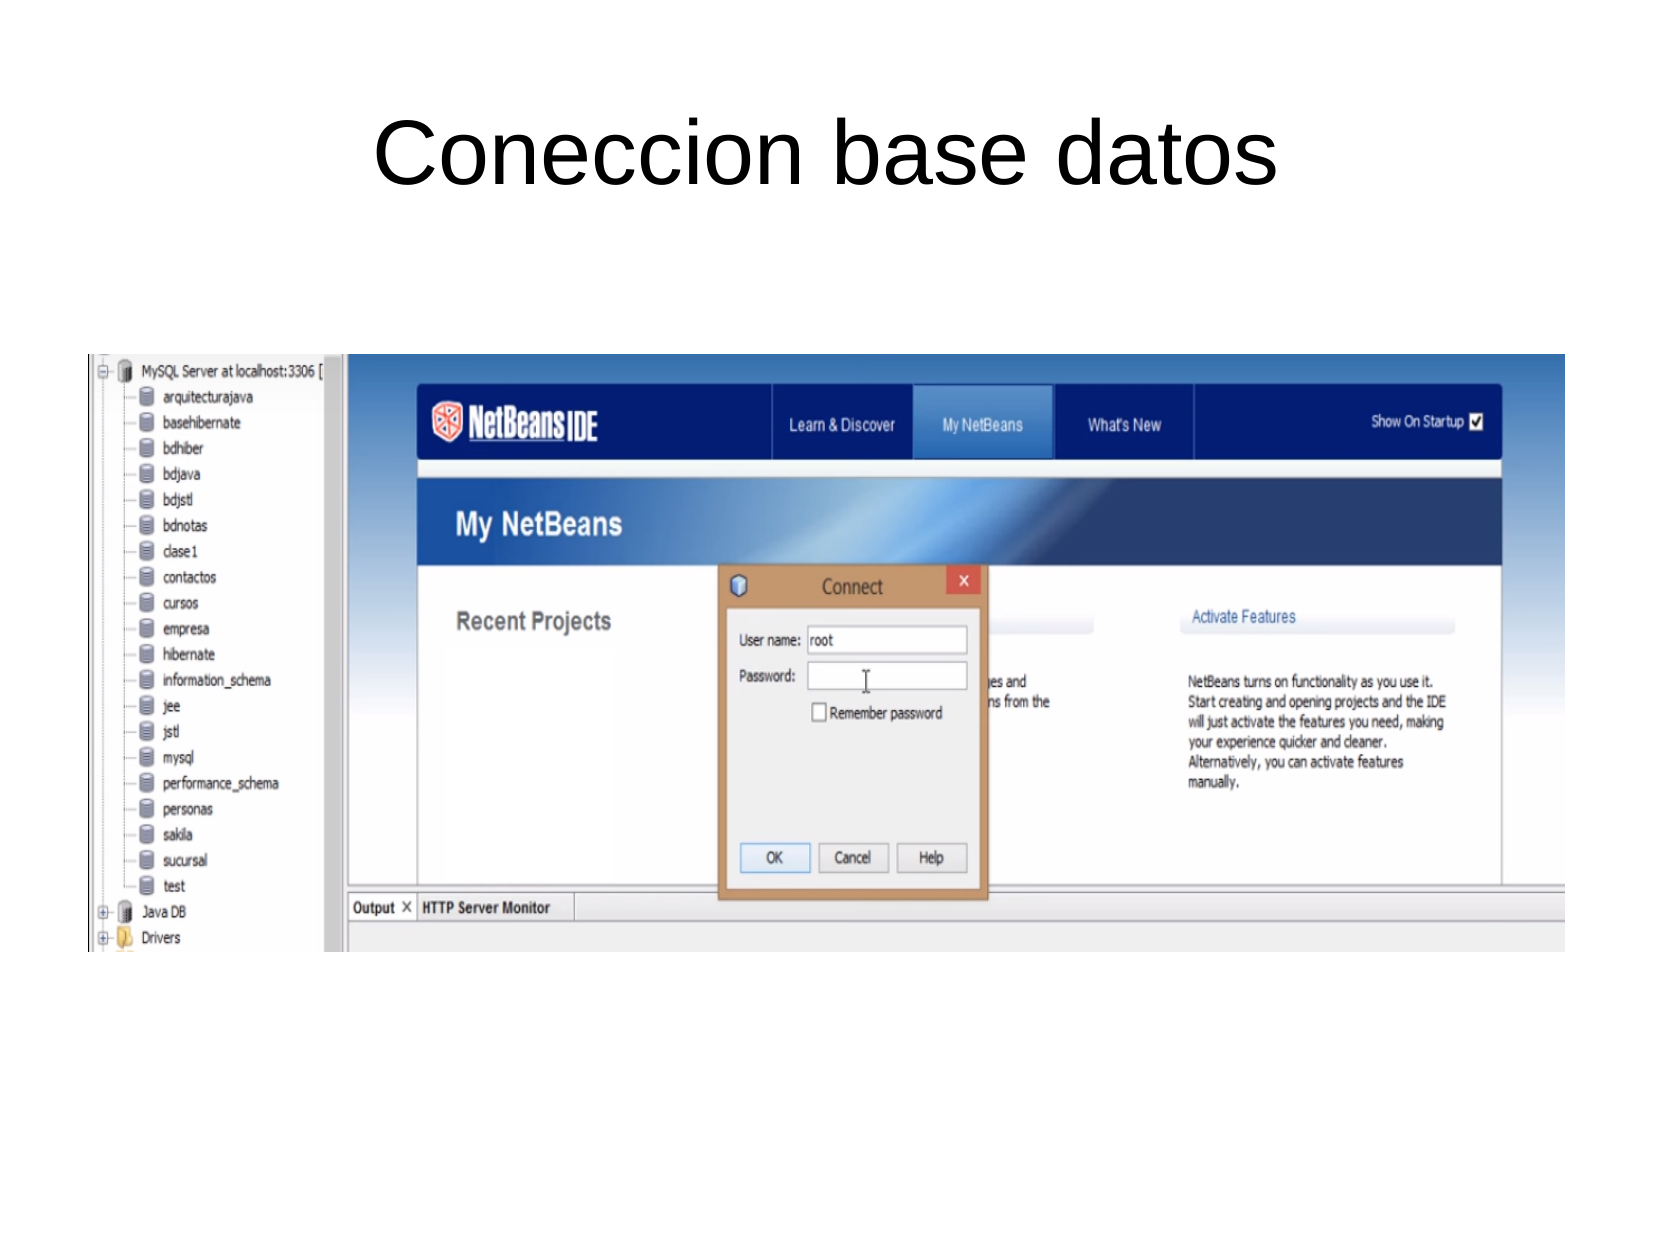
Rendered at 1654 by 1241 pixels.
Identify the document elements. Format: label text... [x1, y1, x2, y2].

picture [88, 354, 1565, 952]
title Coneccion base datos [82, 49, 1571, 257]
